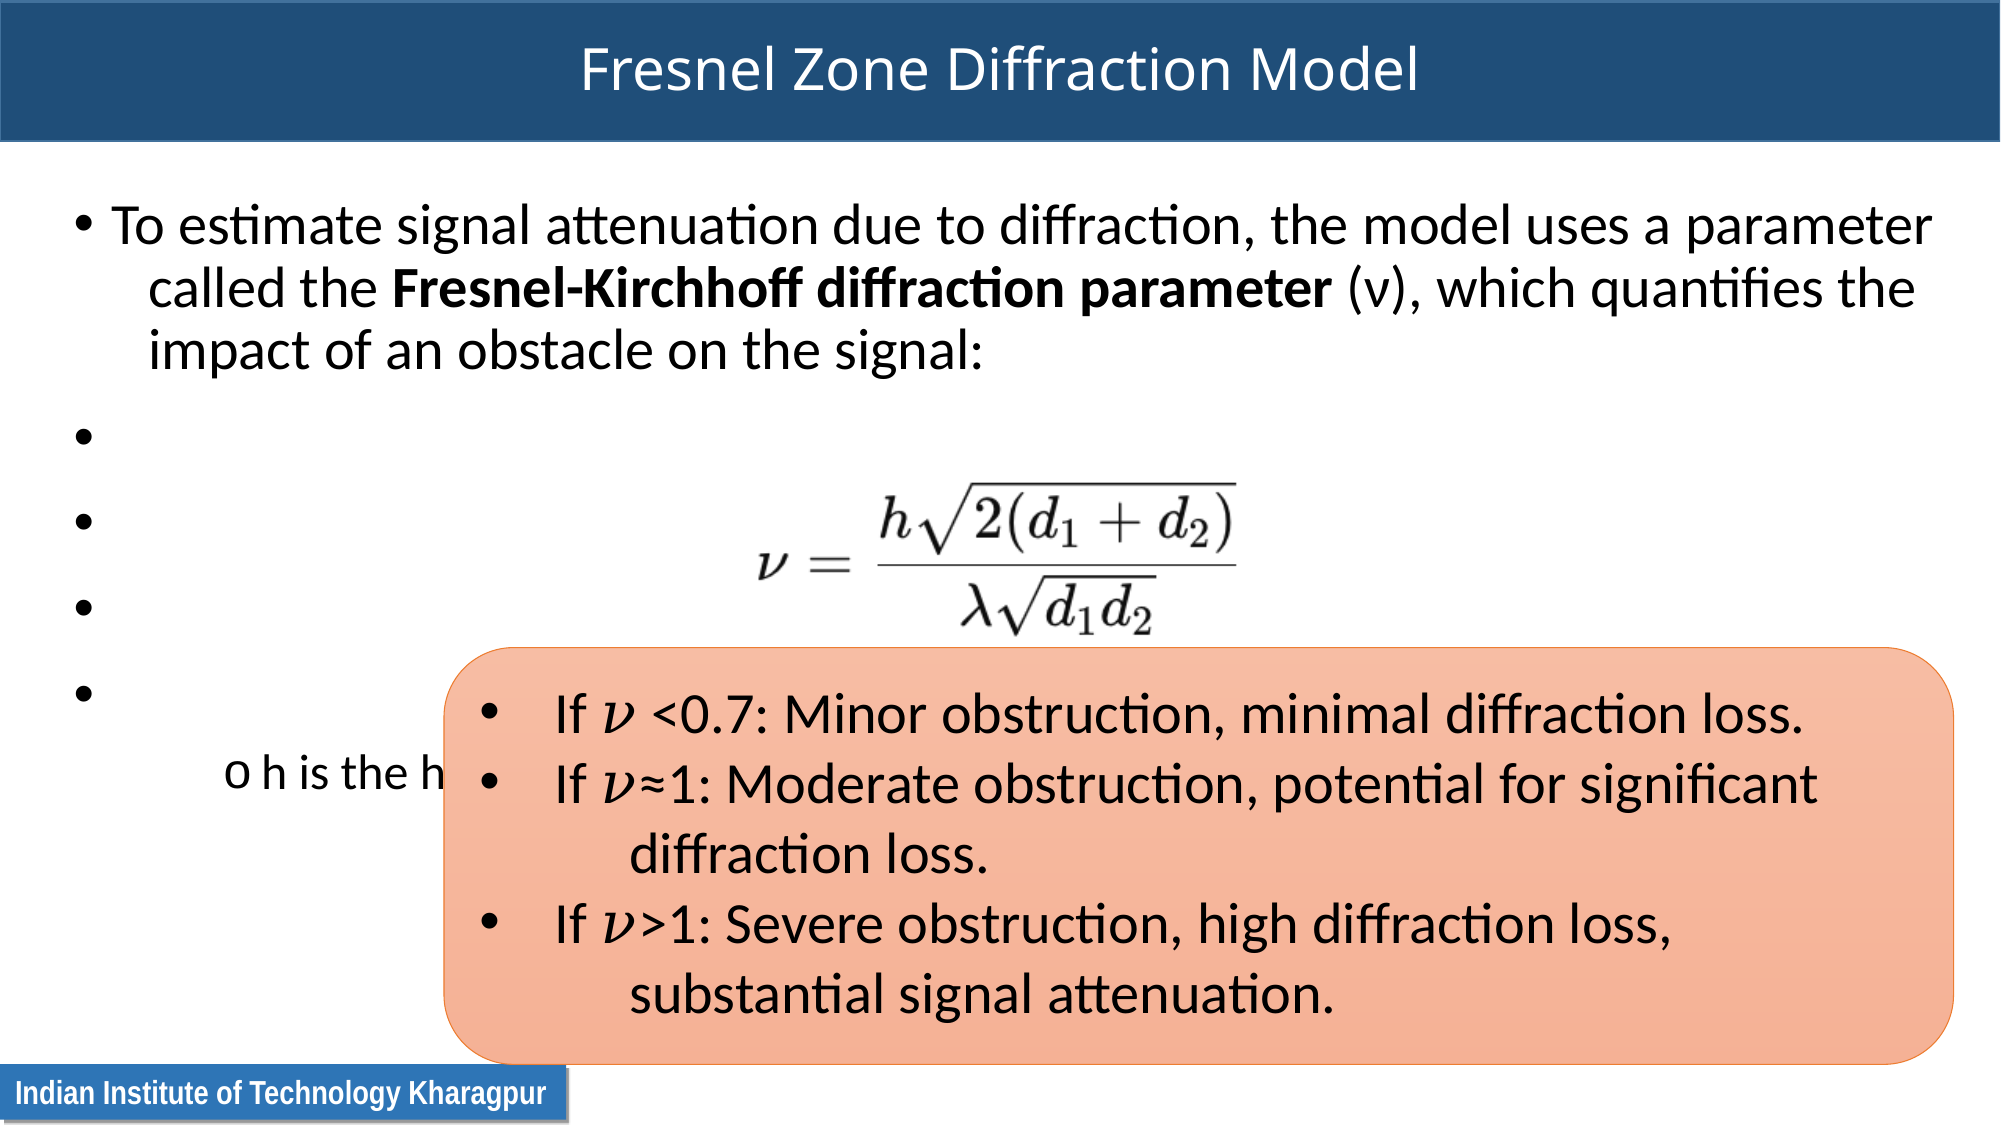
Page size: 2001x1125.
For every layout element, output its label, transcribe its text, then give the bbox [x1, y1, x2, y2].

text_box If 𝜈 <0.7: Minor obstruction, minimal diffraction loss. If 𝜈≈1: Moderate obstruction, potential for significant diffraction loss. If 𝜈>1: Severe obstruction, high diffraction loss, substantial signal attenuation. [443, 647, 1954, 1065]
picture [668, 411, 1332, 647]
list To estimate signal attenuation due to diffraction, the model uses a parameter called the Fresnel-Kirchhoff diffraction parameter (ν), which quantifies the impact of an obstacle on the signal: h is the height of the obstacle in meters [58, 186, 1954, 1065]
title Fresnel Zone Diffraction Model [0, 1, 2000, 141]
